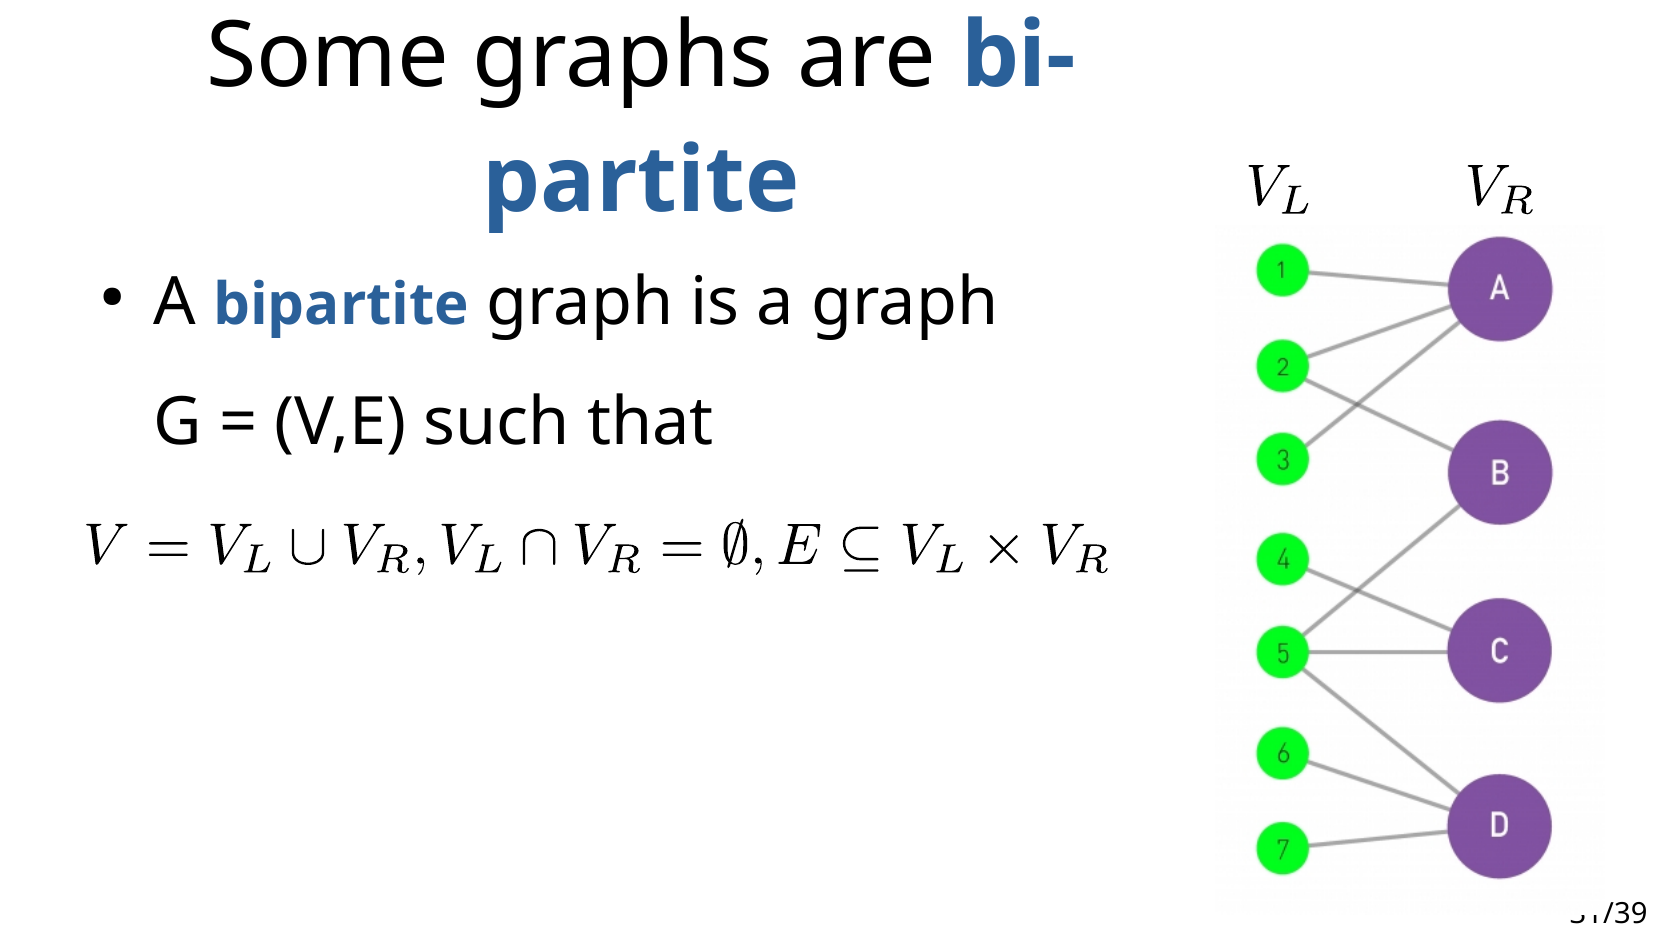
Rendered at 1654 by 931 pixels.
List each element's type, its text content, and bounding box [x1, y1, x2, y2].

picture [1215, 225, 1605, 915]
title Some graphs are bi-partite [82, 1, 1201, 226]
list A bipartite graph is a graph G = (V,E) such that [82, 253, 1215, 793]
text_box [82, 518, 1109, 576]
text_box [1464, 165, 1534, 215]
text_box [1245, 165, 1311, 214]
